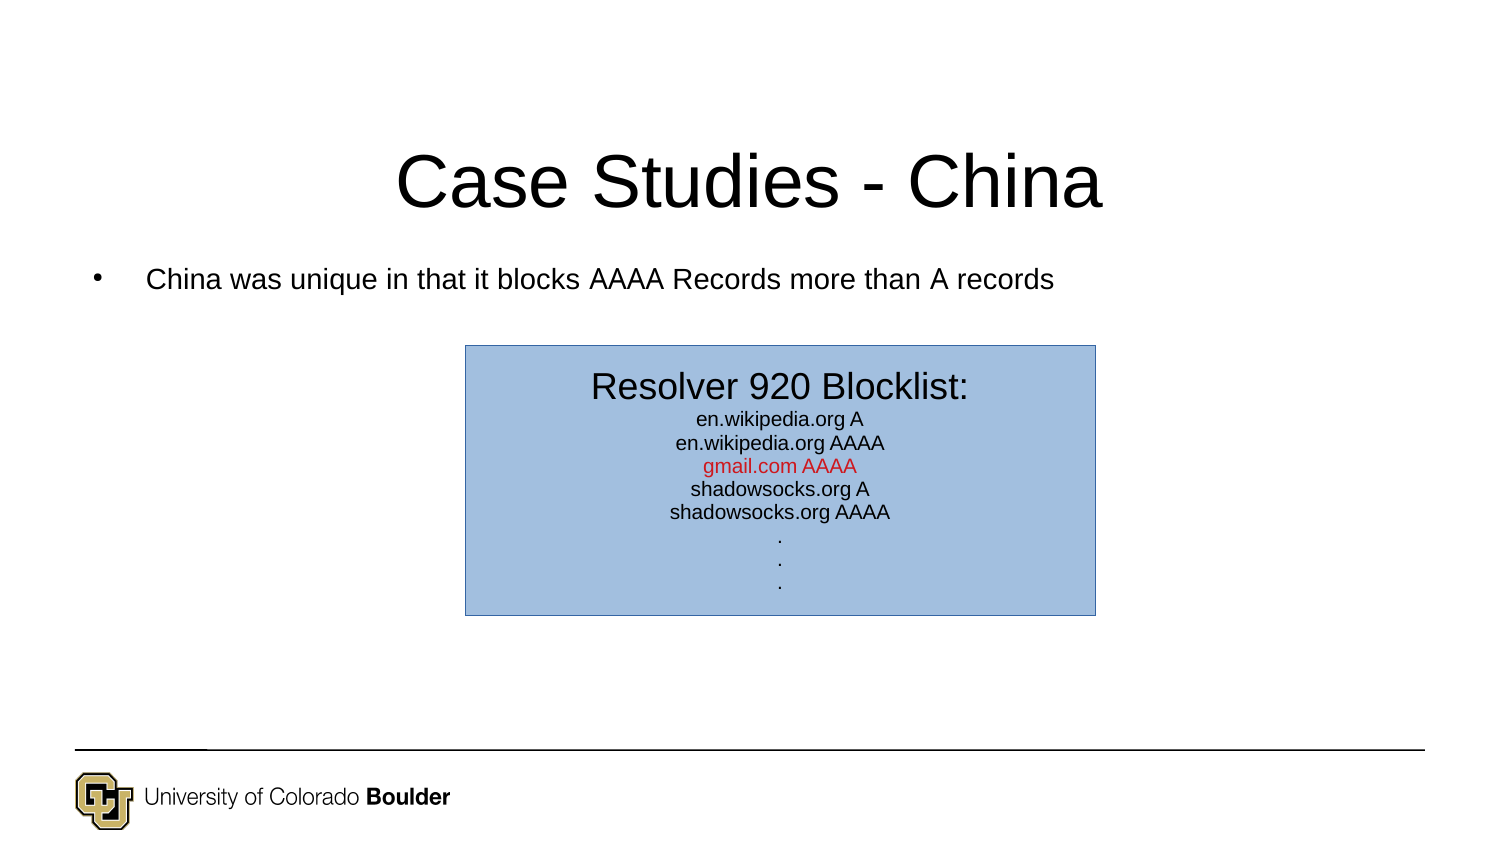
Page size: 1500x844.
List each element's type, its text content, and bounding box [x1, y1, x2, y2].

picture [75, 772, 450, 830]
text_box Resolver 920 Blocklist: en.wikipedia.org A en.wikipedia.org AAAA gmail.com AAAA shadowsocks.org A shadowsocks.org AAAA . . . [465, 345, 1096, 616]
list China was unique in that it blocks AAAA Records more than A records [75, 258, 1426, 676]
title Case Studies - China [51, 122, 1449, 241]
